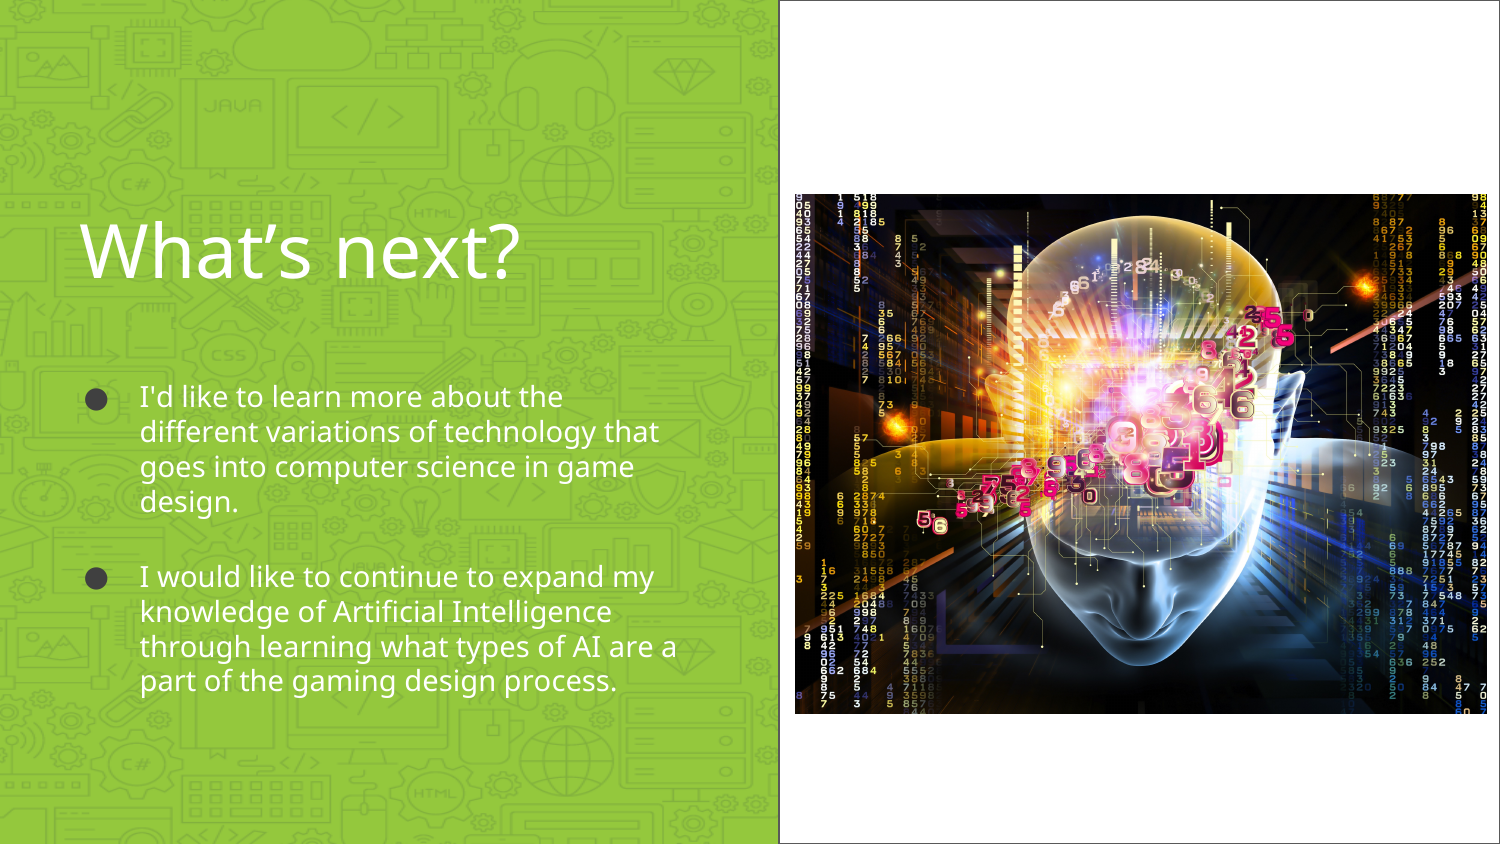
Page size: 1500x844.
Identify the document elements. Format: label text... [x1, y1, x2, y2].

text_box [778, 0, 1500, 844]
picture [795, 194, 1487, 714]
text_box What’s next? [64, 183, 755, 309]
picture [0, 0, 778, 844]
text_box I'd like to learn more about the different variations of technology that goes into computer science in game design. I would like to continue to expand my knowledge of Artificial Intelligence through learning what types of AI are a part of the gaming design process. [49, 363, 705, 766]
